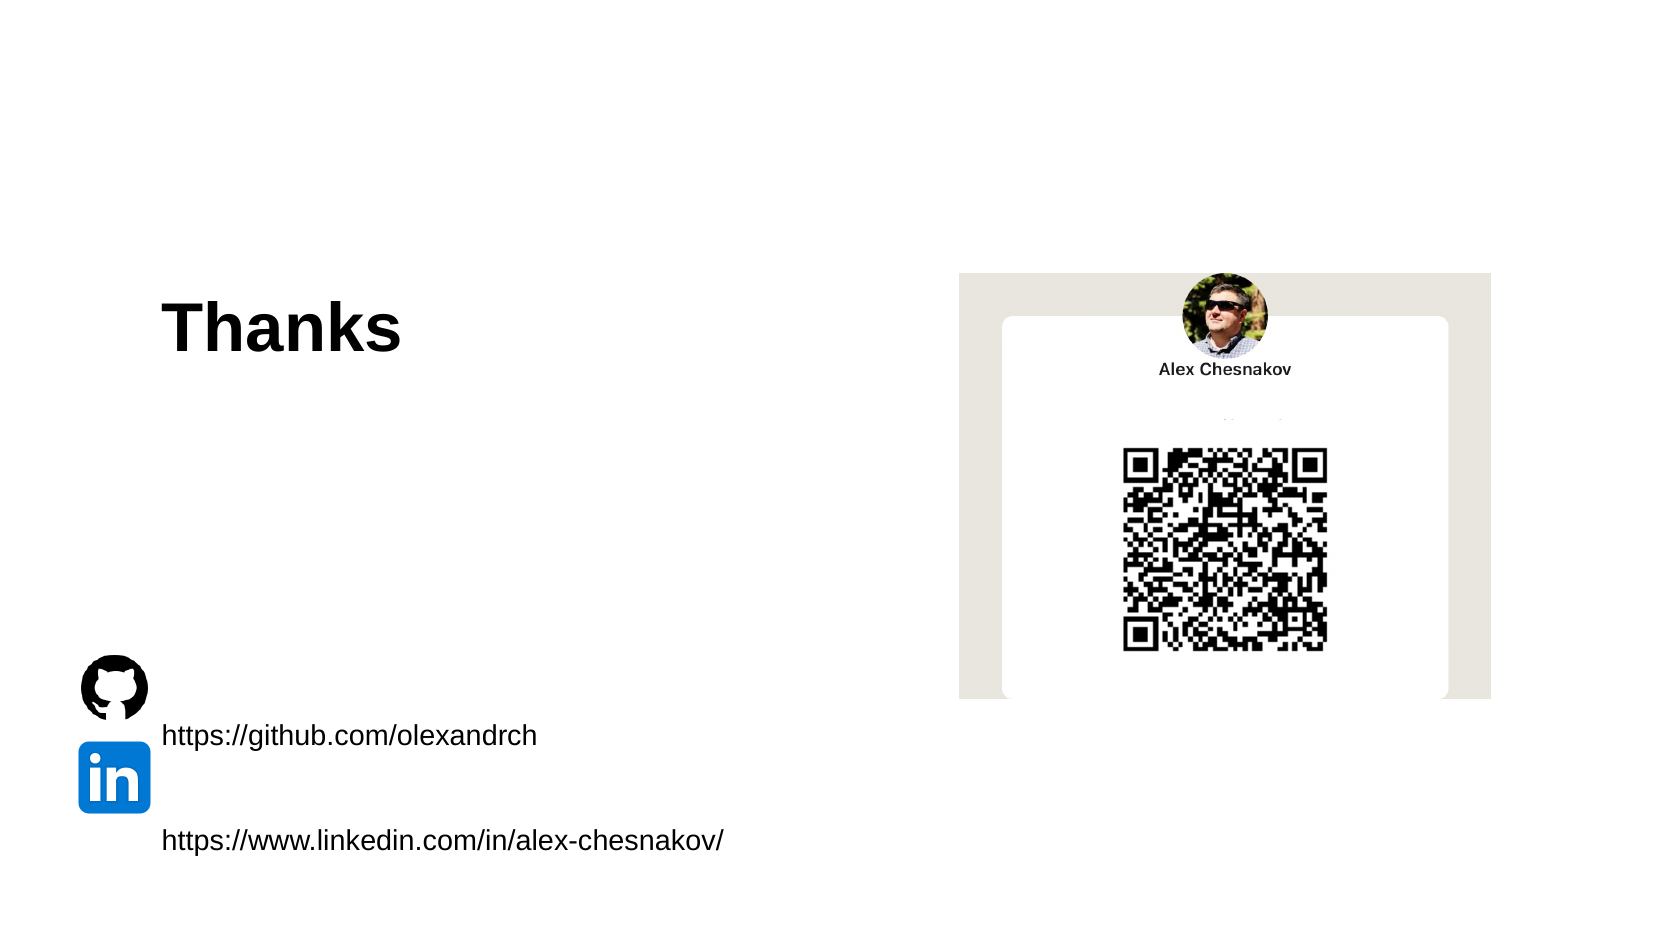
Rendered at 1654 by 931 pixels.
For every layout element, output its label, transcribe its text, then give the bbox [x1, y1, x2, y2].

picture [66, 646, 162, 825]
list Thanks https://github.com/olexandrch https://www.linkedin.com/in/alex-chesnakov/ [161, 222, 1521, 862]
picture [959, 273, 1491, 699]
